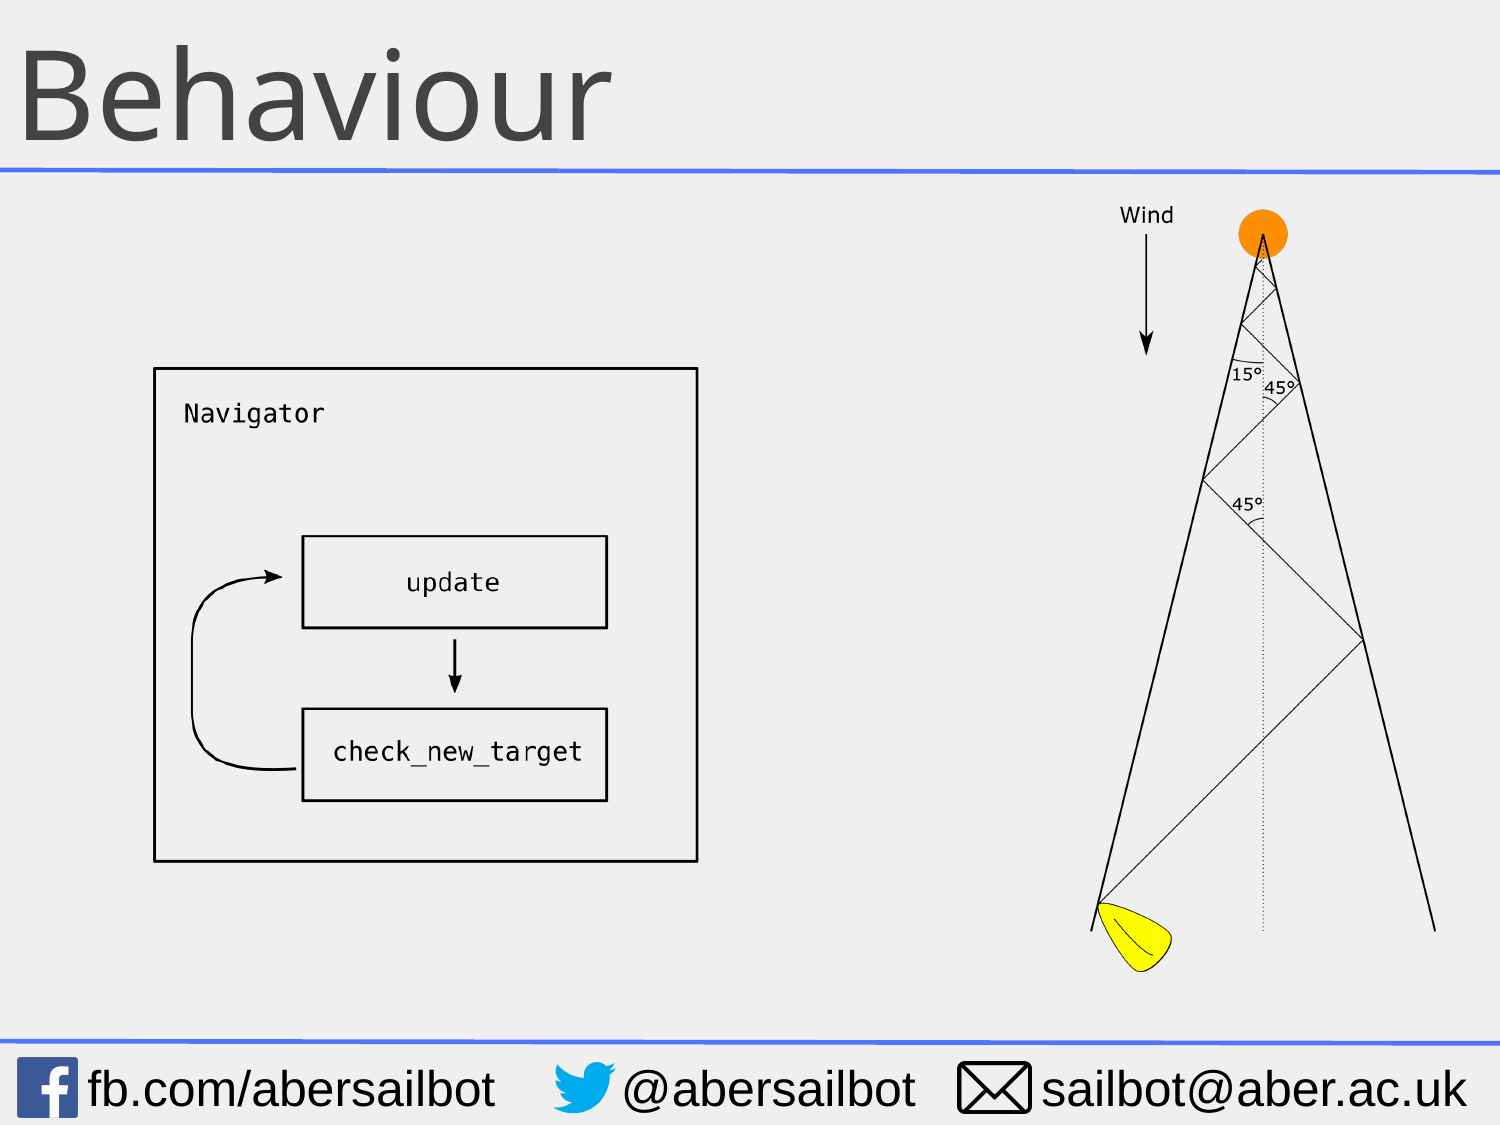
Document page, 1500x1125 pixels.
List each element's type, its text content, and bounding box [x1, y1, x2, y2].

picture [1090, 206, 1436, 972]
picture [957, 1061, 1032, 1115]
text_box fb.com/abersailbot @abersailbot sailbot@aber.ac.uk [0, 1044, 1500, 1125]
picture [16, 1056, 79, 1119]
picture [553, 1056, 616, 1119]
text_box Behaviour [0, 0, 1500, 182]
picture [85, 267, 752, 955]
